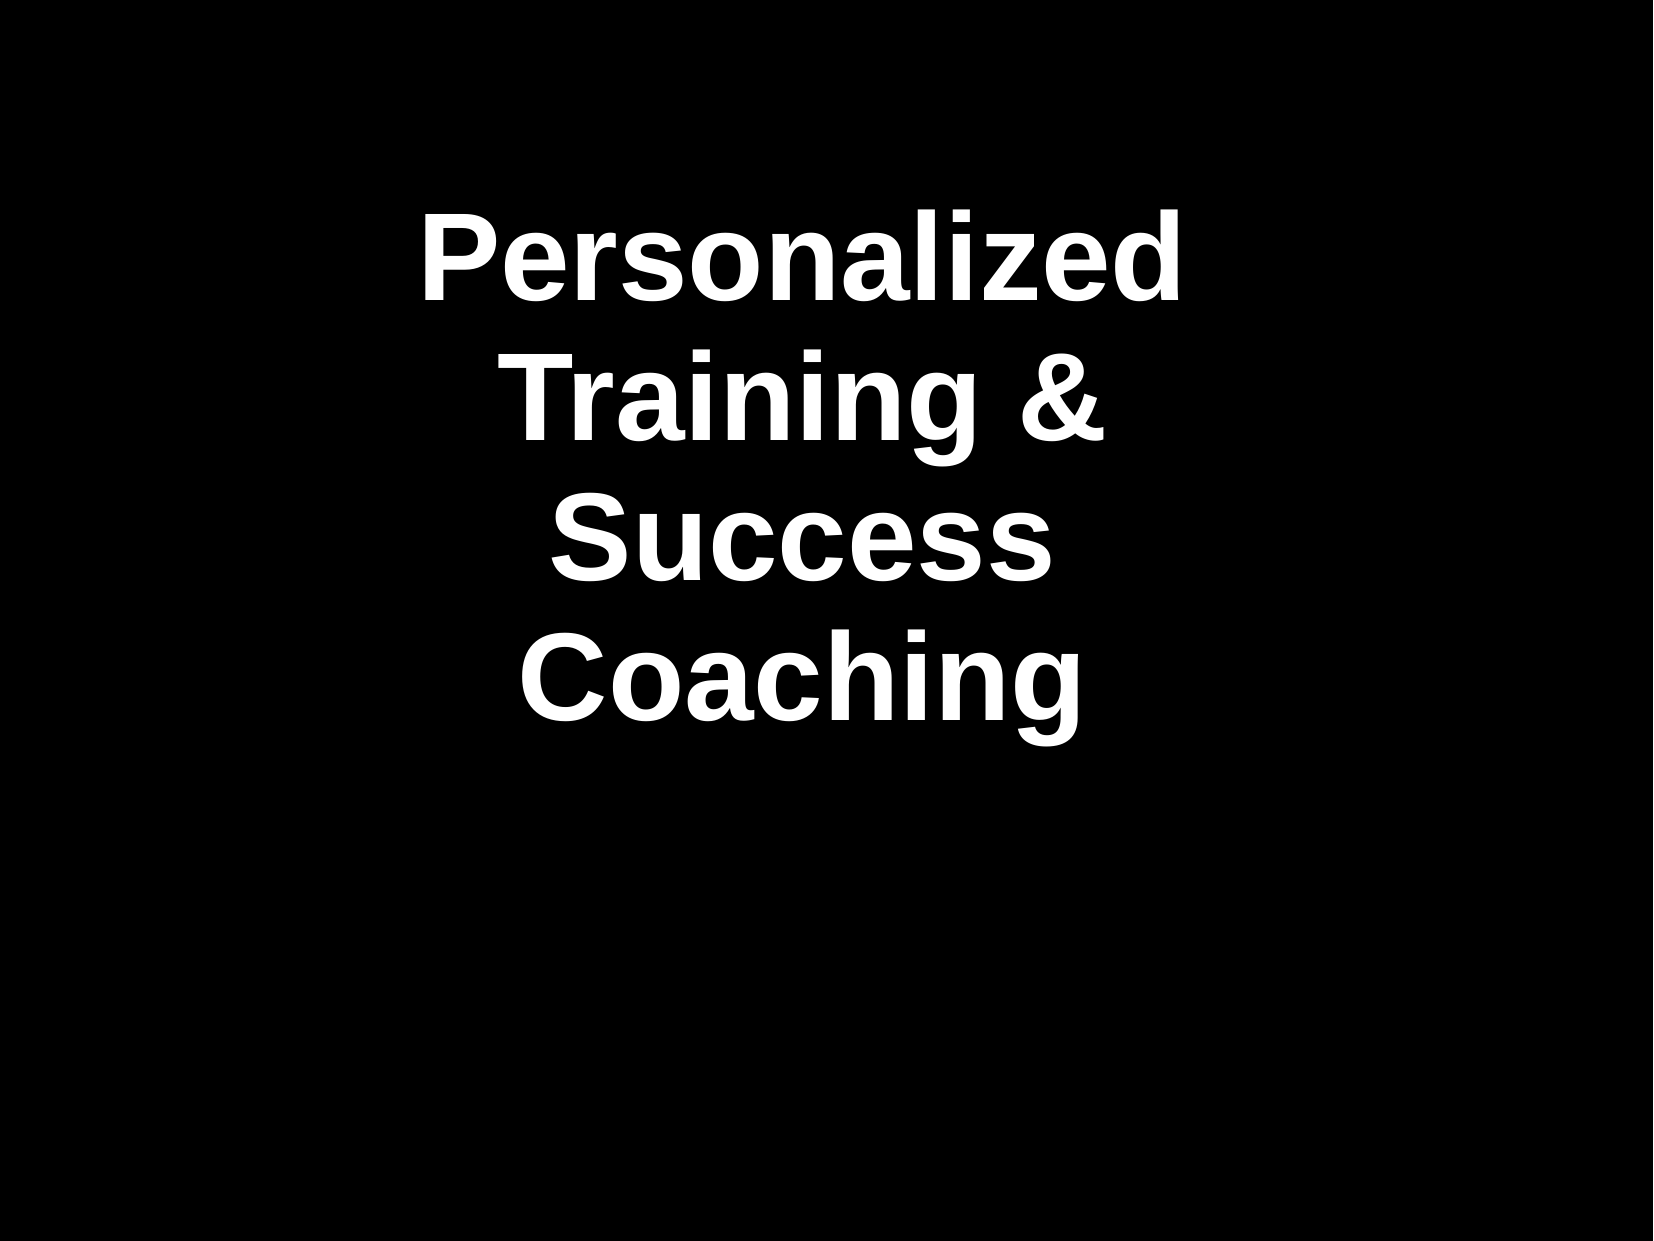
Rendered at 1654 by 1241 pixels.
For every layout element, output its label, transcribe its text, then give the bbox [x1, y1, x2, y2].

text_box Personalized Training & Success Coaching [402, 180, 1374, 755]
